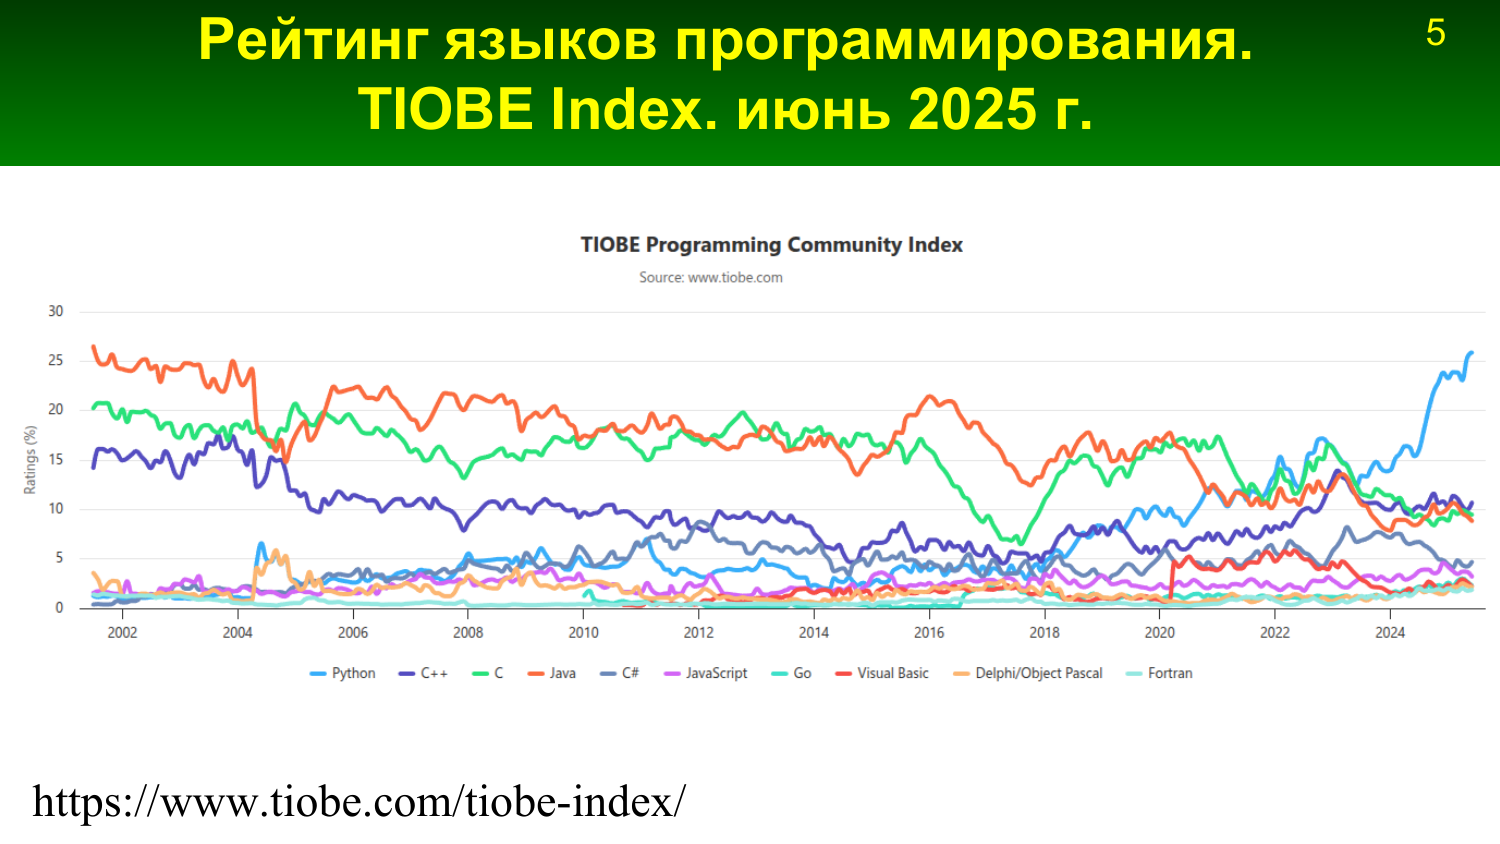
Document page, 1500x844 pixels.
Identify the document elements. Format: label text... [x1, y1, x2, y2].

title Рейтинг языков программирования. TIOBE Index. июнь 2025 г. [35, 0, 1418, 149]
picture [11, 217, 1489, 701]
text_box https://www.tiobe.com/tiobe-index/ [17, 763, 766, 835]
